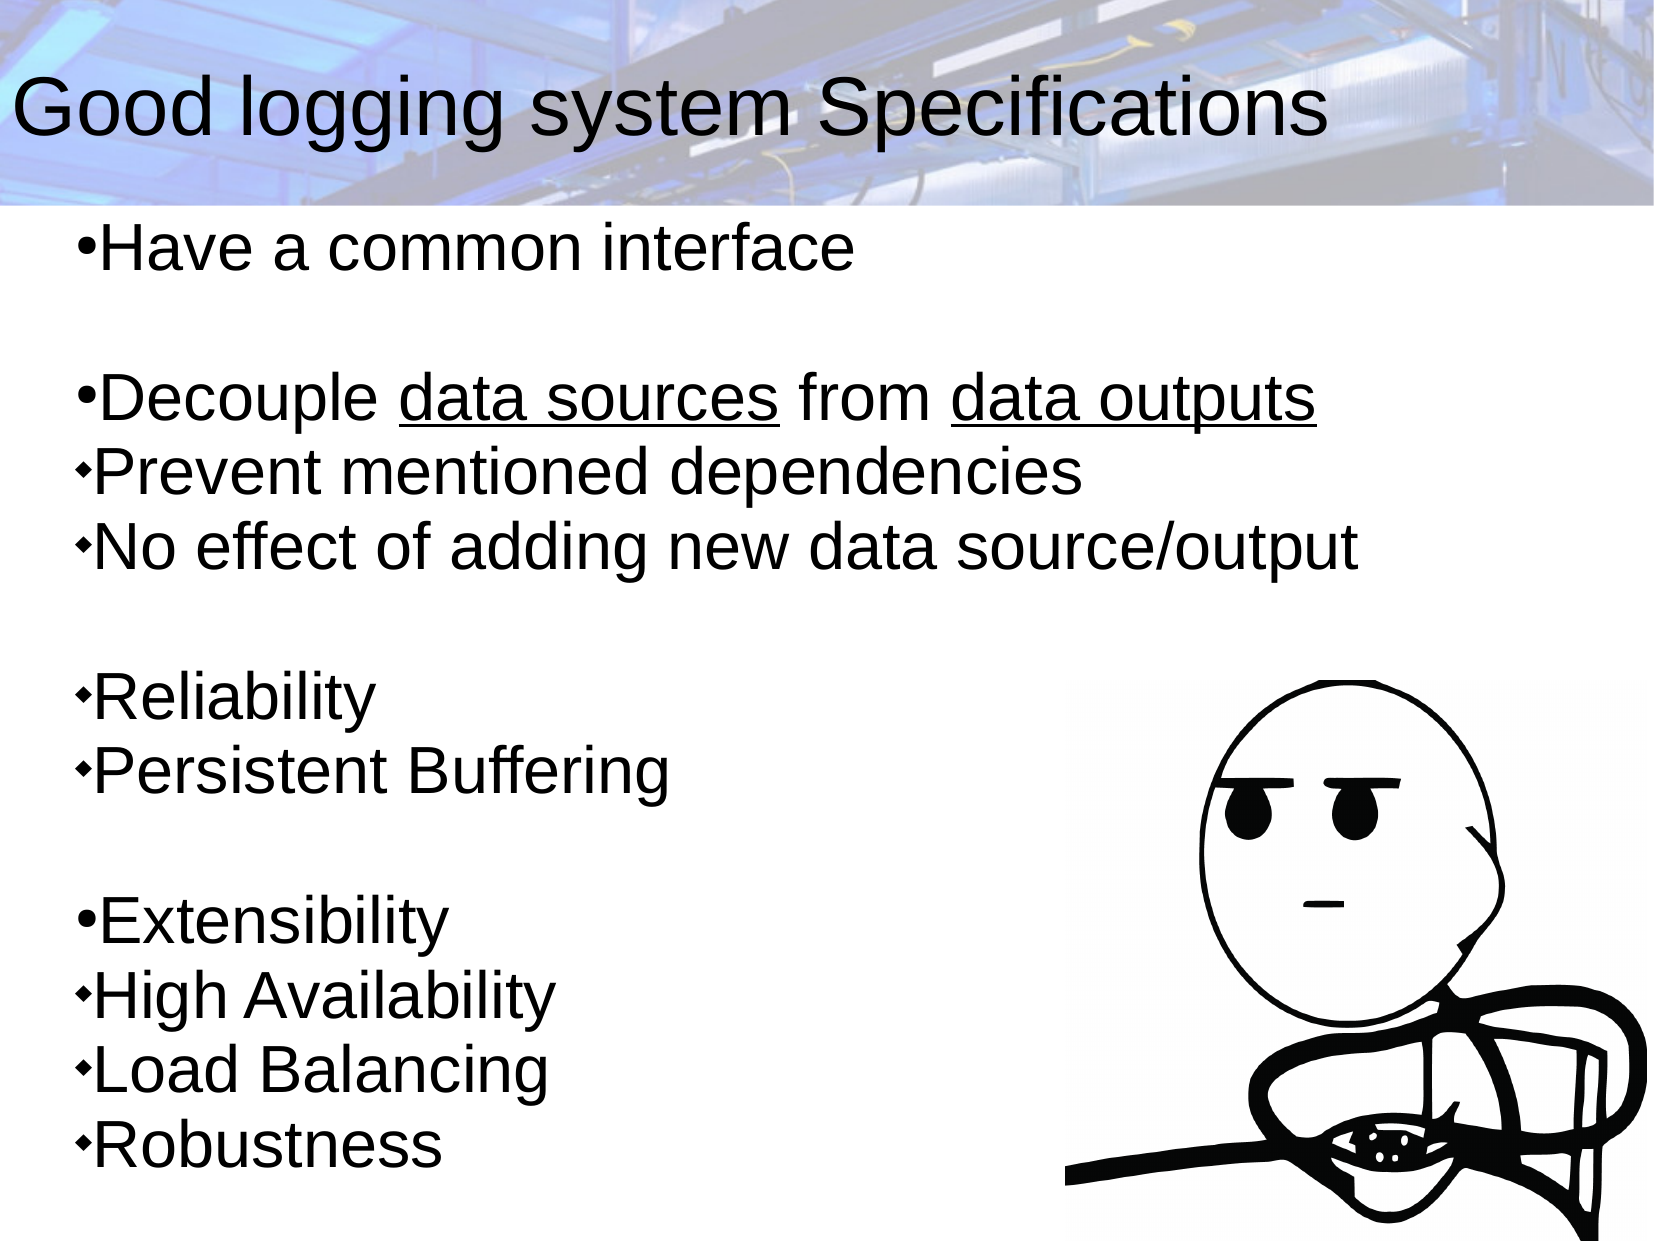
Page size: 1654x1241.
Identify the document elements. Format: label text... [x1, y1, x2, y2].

title Good logging system Specifications [11, 2, 1576, 211]
picture [0, 0, 1654, 1241]
subtitle Have a common interface Decouple data sources from data outputs Prevent mentioned dependencies No effect of adding new data source/output Reliability Persistent Buffering Extensibility High Availability Load Balancing Robustness [74, 210, 1531, 1182]
